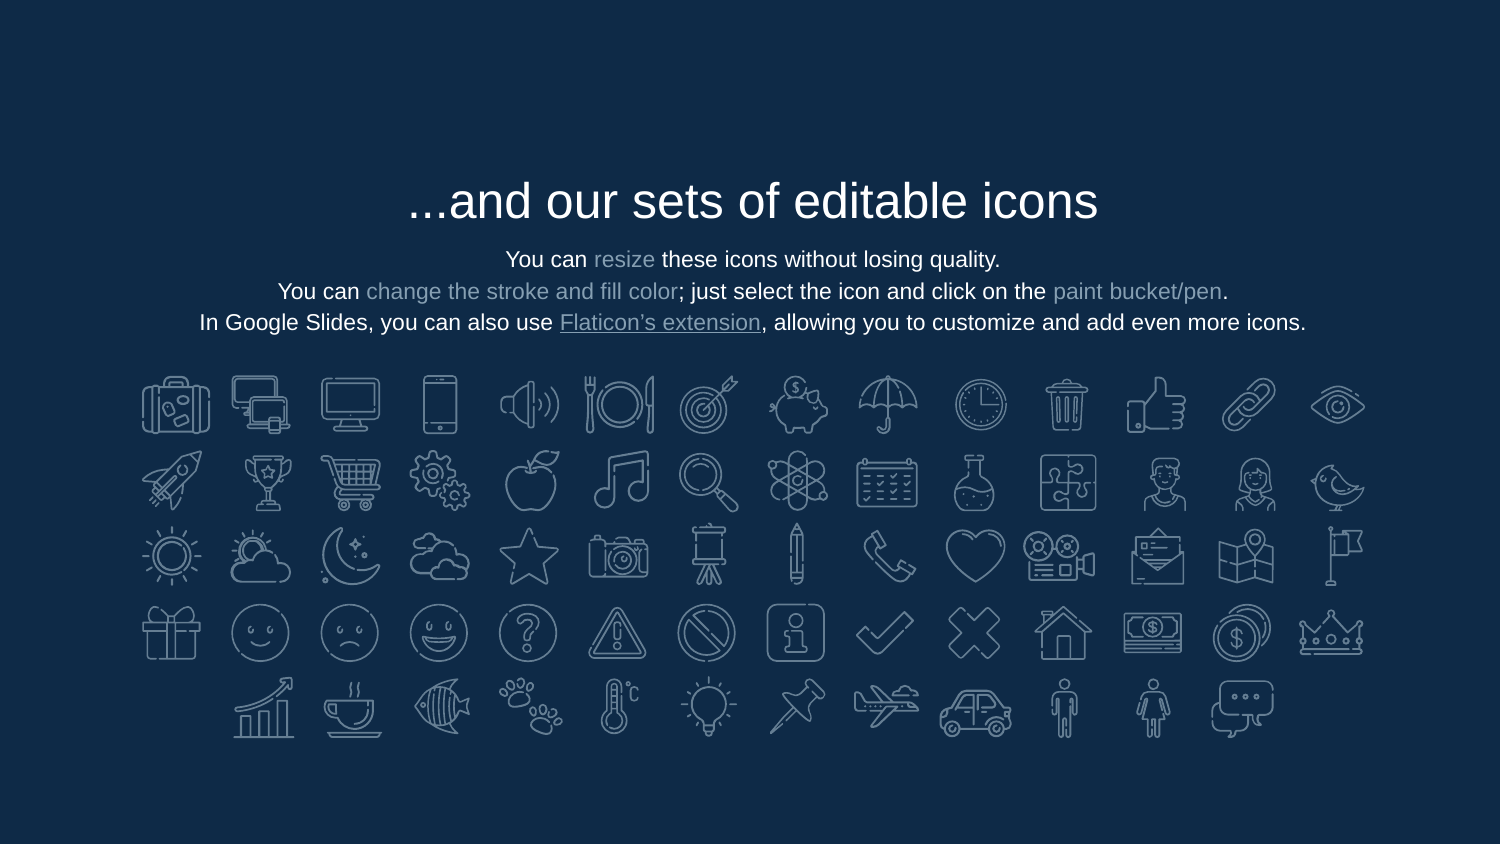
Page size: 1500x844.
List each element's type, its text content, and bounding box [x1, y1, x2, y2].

text_box [1040, 454, 1097, 511]
text_box [679, 375, 739, 434]
text_box [1045, 378, 1089, 431]
text_box [1221, 377, 1276, 432]
text_box [423, 375, 458, 435]
text_box [356, 681, 360, 698]
text_box [584, 375, 596, 434]
text_box [593, 450, 649, 509]
text_box [550, 386, 560, 423]
text_box [600, 678, 628, 735]
text_box [1211, 680, 1274, 718]
text_box [645, 375, 654, 434]
text_box [529, 703, 563, 736]
text_box [422, 469, 440, 485]
text_box [692, 538, 727, 586]
text_box [854, 685, 920, 728]
text_box [326, 731, 383, 738]
text_box [1131, 527, 1185, 585]
text_box [596, 381, 644, 429]
text_box [499, 527, 534, 570]
text_box [498, 677, 535, 708]
text_box [790, 522, 804, 585]
text_box [1140, 542, 1148, 550]
text_box [233, 699, 295, 739]
text_box [498, 603, 558, 663]
text_box [361, 552, 368, 559]
text_box [349, 681, 353, 698]
text_box [891, 684, 919, 697]
text_box [320, 603, 379, 663]
text_box [613, 459, 650, 502]
text_box [588, 534, 649, 578]
text_box [691, 522, 727, 542]
text_box [1218, 528, 1274, 584]
text_box [245, 455, 292, 512]
text_box [500, 380, 535, 429]
text_box [250, 641, 271, 647]
text_box [321, 377, 381, 432]
text_box [427, 467, 439, 480]
text_box [509, 536, 559, 585]
text_box [1123, 612, 1182, 654]
text_box [322, 577, 329, 584]
text_box [1064, 396, 1070, 423]
text_box [692, 610, 710, 632]
text_box [141, 450, 203, 511]
text_box [414, 678, 470, 735]
text_box [1127, 376, 1187, 433]
text_box [266, 625, 274, 634]
text_box [322, 526, 381, 586]
text_box [955, 378, 1007, 431]
text_box [1325, 633, 1337, 645]
text_box [856, 611, 914, 655]
text_box [588, 606, 647, 659]
text_box [767, 450, 829, 511]
text_box [247, 625, 254, 634]
text_box [858, 375, 918, 435]
text_box [145, 540, 153, 546]
text_box [505, 450, 560, 512]
text_box [145, 566, 153, 572]
text_box [336, 625, 344, 634]
text_box [683, 618, 721, 656]
text_box [349, 538, 362, 551]
text_box [1321, 385, 1353, 394]
text_box [356, 625, 363, 634]
text_box [231, 603, 290, 663]
text_box [182, 530, 188, 538]
text_box [1310, 464, 1365, 512]
text_box [1136, 678, 1171, 739]
text_box [1072, 396, 1078, 423]
text_box [856, 457, 918, 508]
text_box [766, 603, 825, 662]
text_box [686, 686, 727, 737]
text_box [1058, 678, 1071, 690]
text_box [409, 450, 471, 511]
list You can resize these icons without losing quality. You can change the stroke and fill color; just select the icon and click on the paint bucket/pen. In Google Slides, you can also use Flaticon’s extension, allowing you to customize and add even more icons. [135, 264, 1371, 344]
text_box [1235, 457, 1276, 512]
text_box [1144, 457, 1186, 512]
text_box [1051, 691, 1078, 739]
text_box [425, 462, 444, 479]
text_box [323, 699, 374, 730]
text_box [792, 381, 799, 394]
text_box [948, 606, 1001, 660]
text_box [182, 574, 188, 582]
text_box [1310, 390, 1366, 424]
text_box [863, 529, 917, 583]
text_box [409, 532, 470, 581]
text_box [1135, 422, 1142, 429]
text_box [953, 454, 995, 512]
text_box [142, 605, 201, 660]
text_box [1325, 526, 1363, 586]
text_box [1211, 693, 1274, 739]
text_box [152, 536, 192, 576]
text_box [544, 392, 551, 417]
text_box [1253, 693, 1260, 700]
title ...and our sets of editable icons [175, 153, 1332, 233]
text_box [1298, 609, 1364, 656]
text_box [1055, 396, 1061, 423]
text_box [945, 529, 1006, 583]
text_box [339, 641, 360, 647]
text_box [1212, 603, 1272, 663]
text_box [230, 529, 292, 583]
text_box [1023, 531, 1095, 581]
text_box [142, 375, 211, 435]
text_box [707, 610, 730, 648]
text_box [191, 566, 198, 572]
text_box [234, 676, 293, 713]
text_box [769, 375, 828, 434]
text_box [679, 452, 739, 513]
text_box [625, 681, 639, 702]
text_box [320, 455, 381, 512]
text_box [1231, 693, 1238, 700]
text_box [409, 603, 468, 663]
text_box [1312, 637, 1320, 645]
text_box [1242, 693, 1249, 700]
text_box [231, 375, 291, 435]
text_box [939, 689, 1012, 738]
text_box [156, 530, 162, 538]
text_box [770, 678, 826, 735]
text_box [190, 540, 198, 546]
text_box [156, 575, 162, 583]
text_box [1342, 637, 1350, 645]
text_box [1034, 605, 1093, 660]
text_box [538, 398, 543, 411]
text_box [677, 603, 736, 662]
